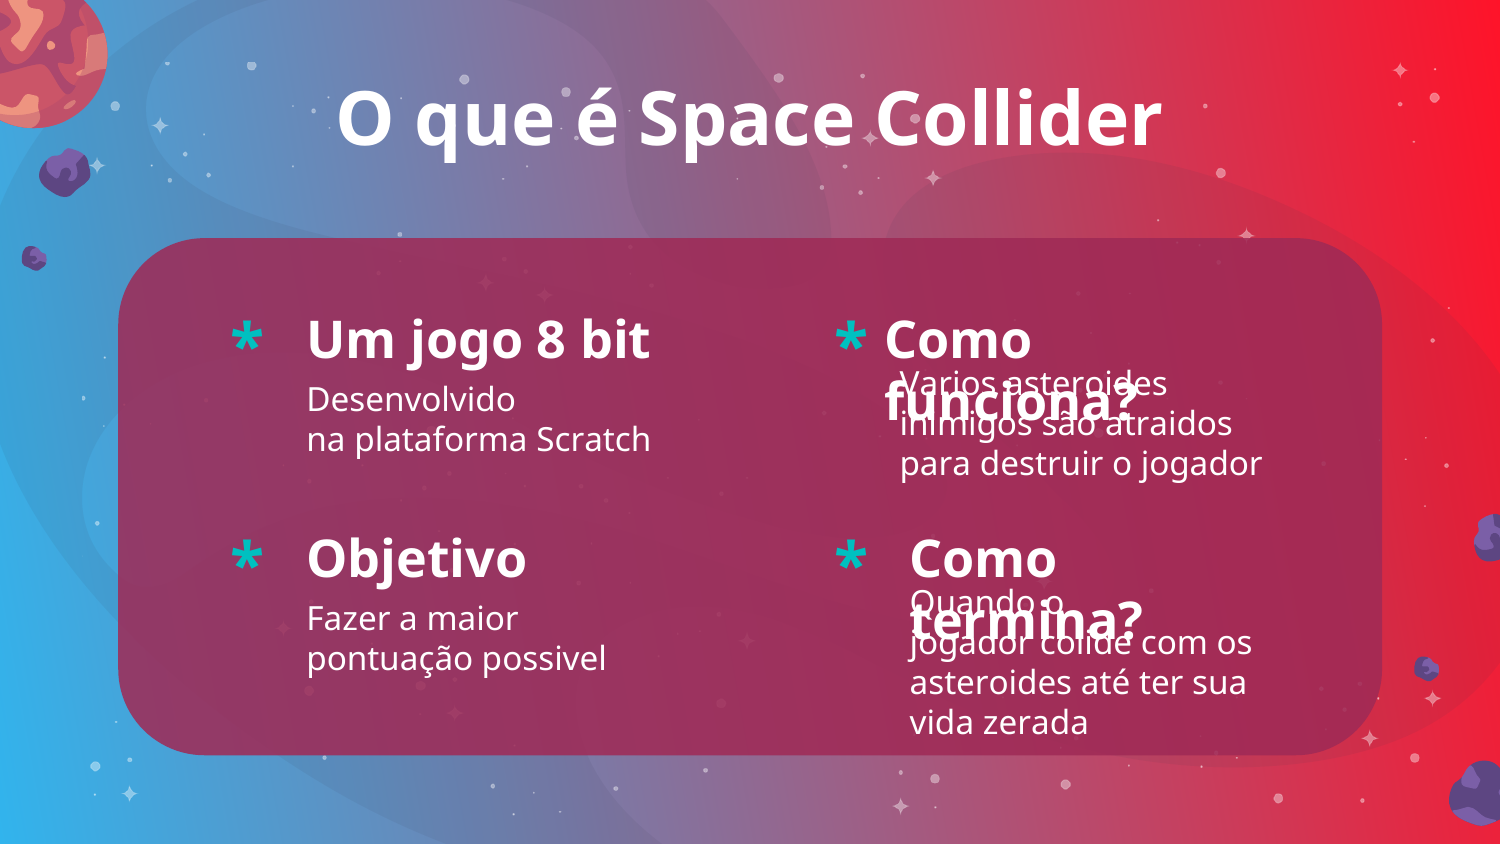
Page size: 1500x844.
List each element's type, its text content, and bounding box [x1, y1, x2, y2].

subtitle Desenvolvido na plataforma Scratch [306, 363, 683, 474]
title Como funciona? [886, 306, 1262, 363]
title O que é Space Collider [118, 70, 1382, 150]
subtitle Quando o jogador colide com os asteroides até ter sua vida zerada [909, 582, 1287, 694]
title * [213, 525, 282, 582]
title Objetivo [306, 525, 683, 582]
title Como termina? [909, 525, 1287, 582]
title * [213, 306, 282, 363]
subtitle Fazer a maior pontuação possivel [306, 582, 683, 694]
title * [817, 306, 886, 363]
subtitle Varios asteroides inimigos são atraidos para destruir o jogador [899, 362, 1277, 474]
title Um jogo 8 bit [306, 306, 683, 363]
title * [817, 525, 886, 582]
